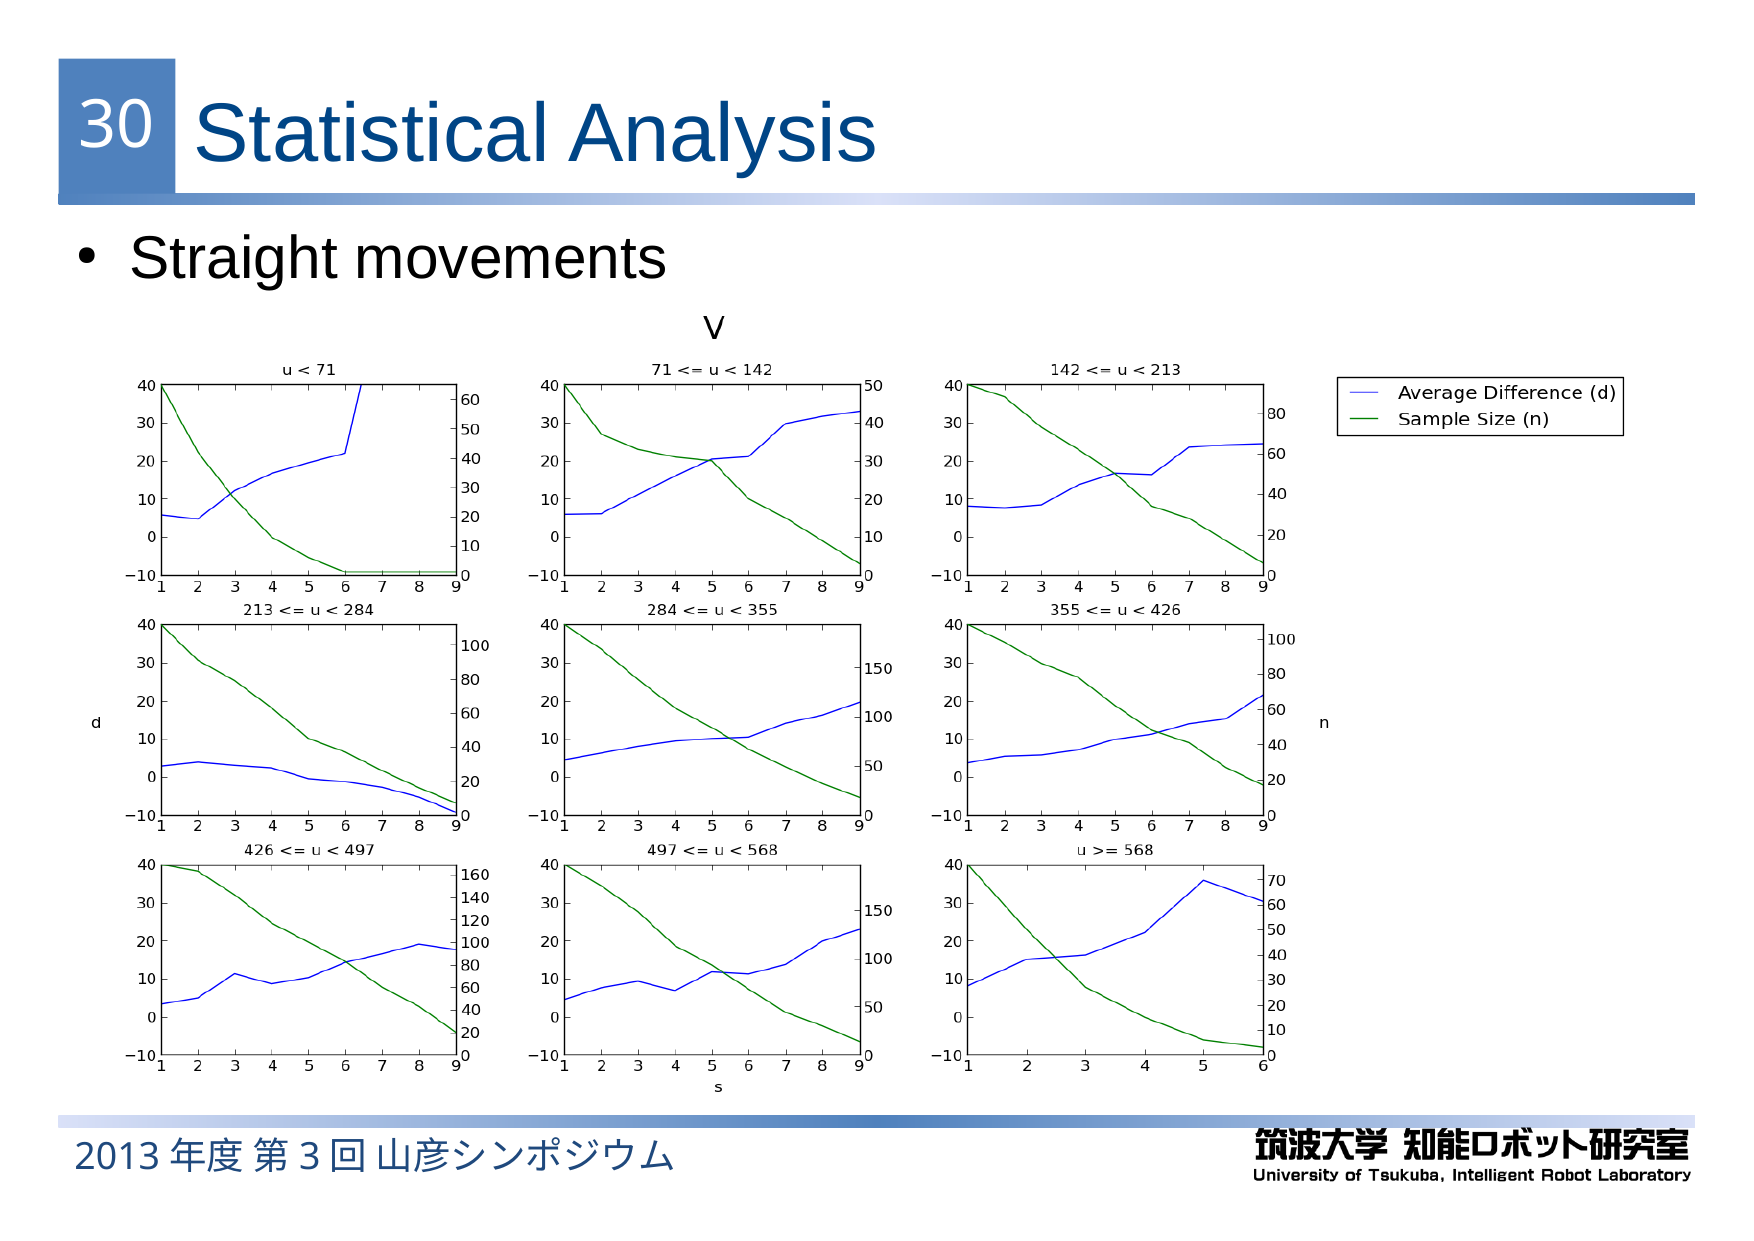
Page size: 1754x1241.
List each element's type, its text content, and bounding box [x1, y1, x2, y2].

list Straight movements [58, 223, 1696, 298]
title Statistical Analysis [193, 61, 1651, 205]
picture [58, 298, 1696, 1108]
picture [1252, 1127, 1691, 1182]
